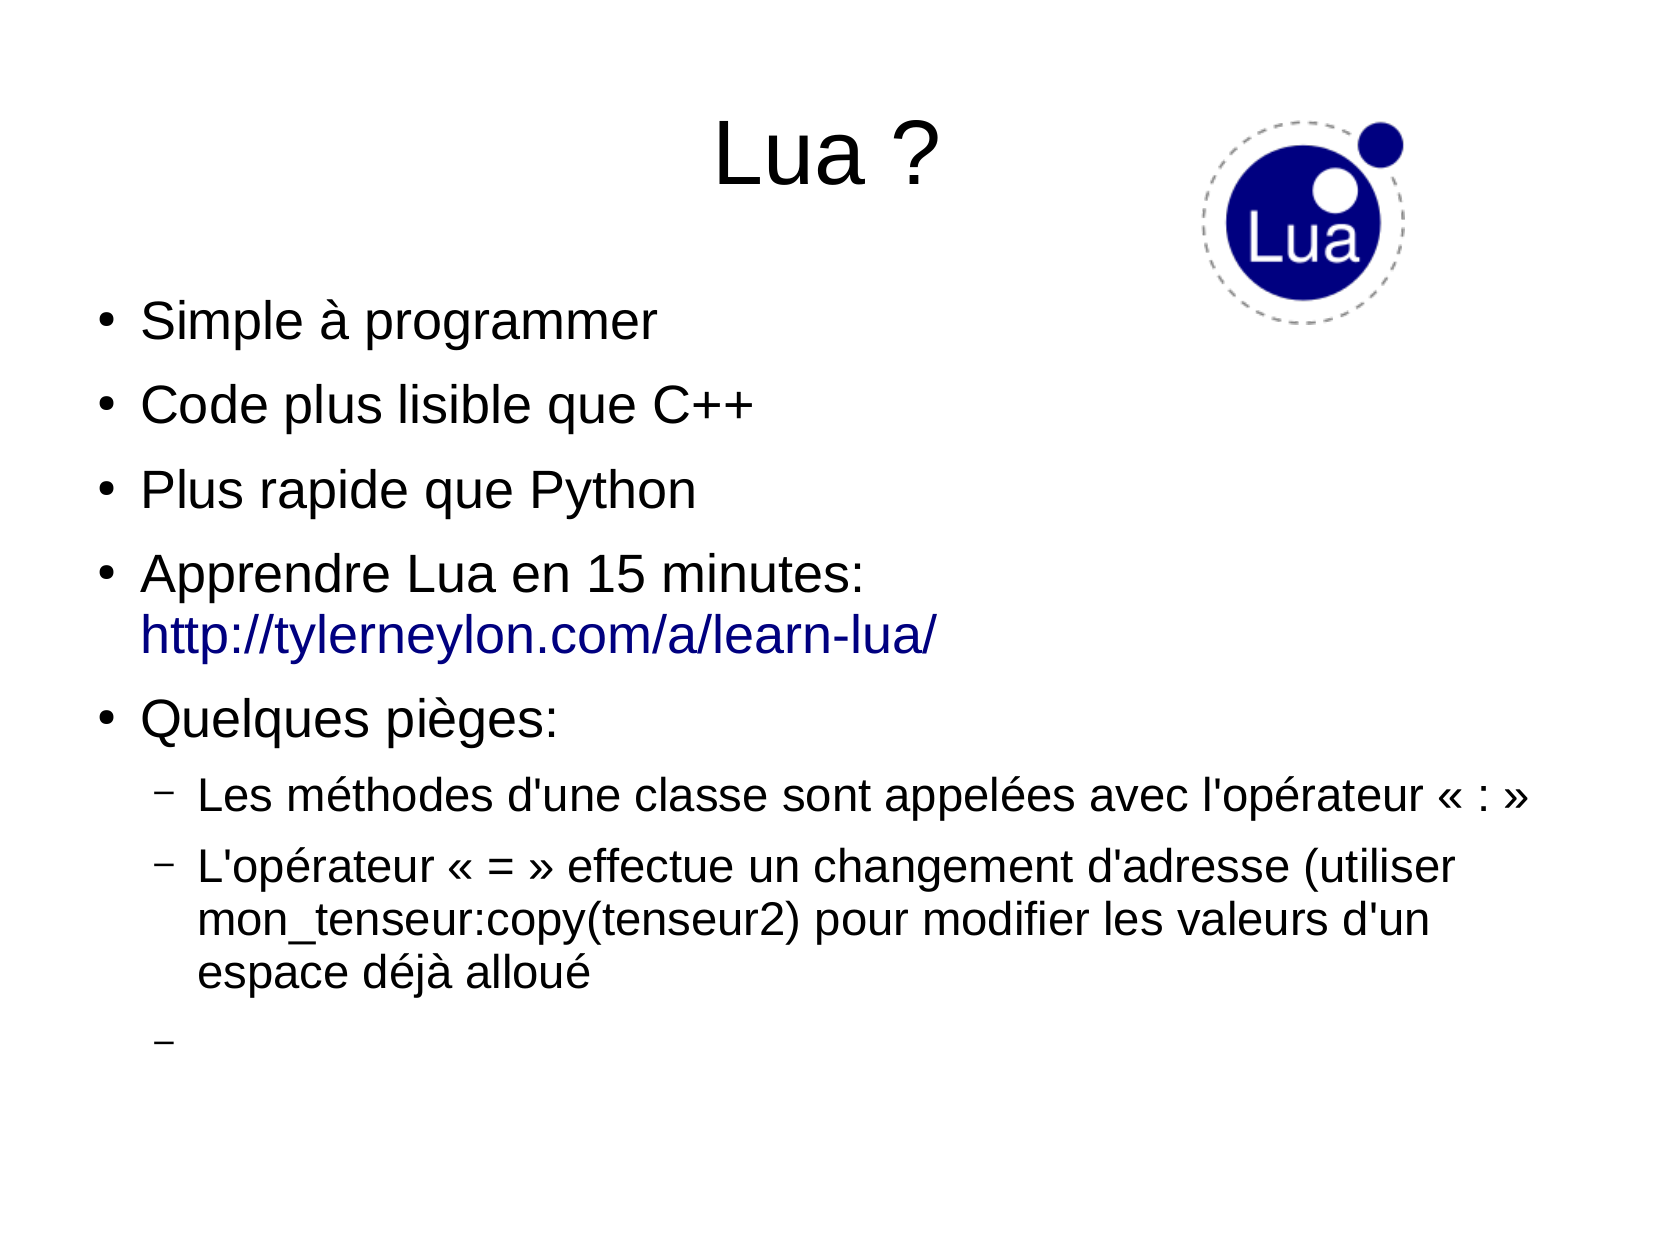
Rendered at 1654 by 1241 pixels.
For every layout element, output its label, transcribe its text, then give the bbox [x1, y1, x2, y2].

title Lua ? [82, 49, 1571, 257]
list Simple à programmer Code plus lisible que C++ Plus rapide que Python Apprendre Lua en 15 minutes: http://tylerneylon.com/a/learn-lua/ Quelques pièges: Les méthodes d'une classe sont appelées avec l'opérateur « : » L'opérateur « = » effectue un changement d'adresse (utiliser mon_tenseur:copy(tenseur2) pour modifier les valeurs d'un espace déjà alloué [82, 290, 1571, 1010]
picture [1200, 119, 1405, 325]
